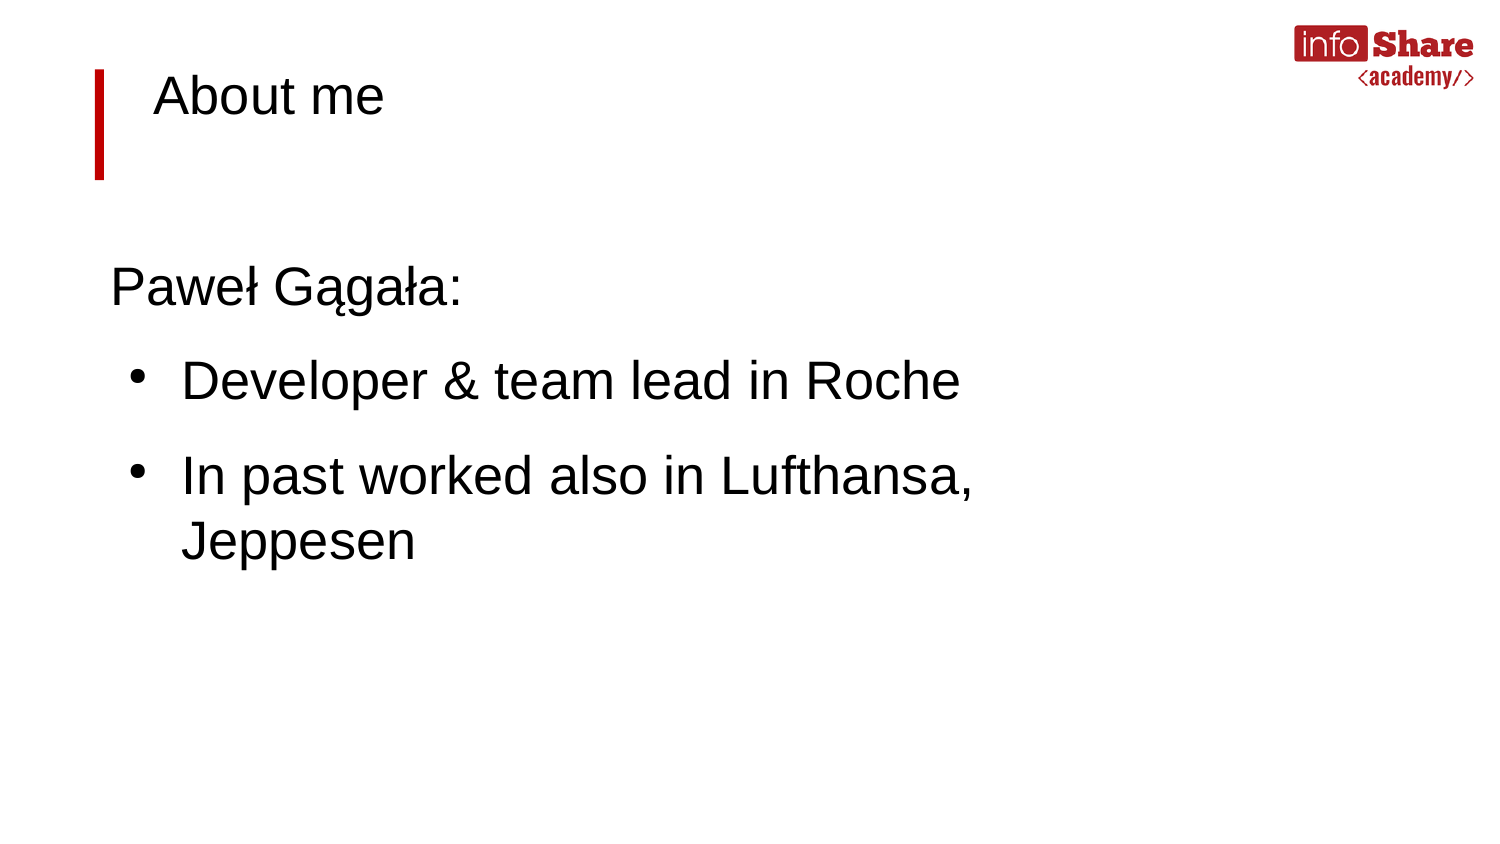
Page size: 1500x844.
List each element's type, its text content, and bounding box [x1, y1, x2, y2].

list Paweł Gągała: Developer & team lead in Roche In past worked also in Lufthansa, Jeppesen [95, 236, 1075, 753]
picture [1267, 0, 1500, 117]
title About me [138, 45, 668, 187]
